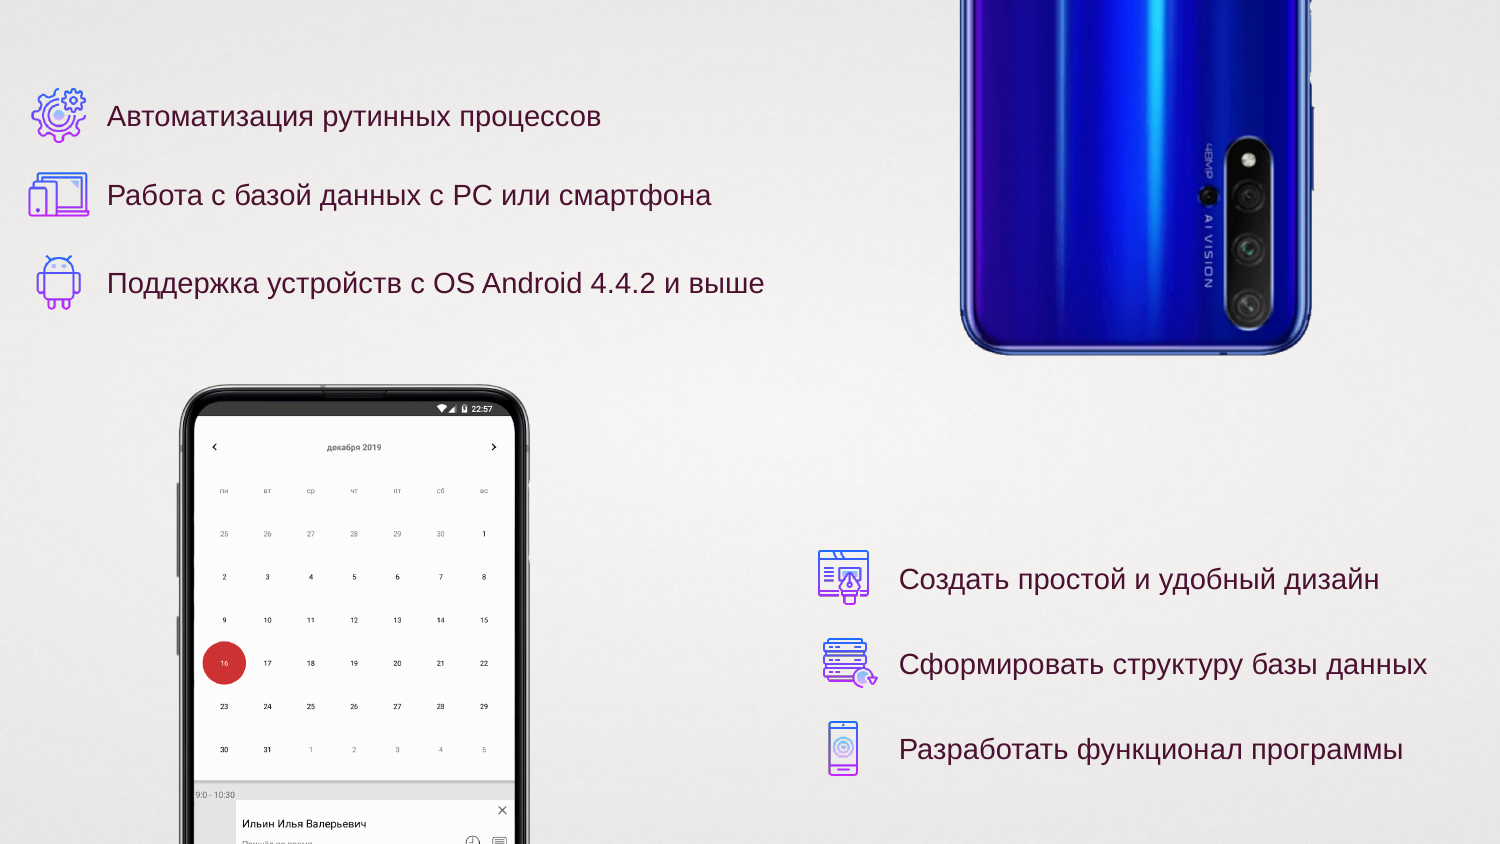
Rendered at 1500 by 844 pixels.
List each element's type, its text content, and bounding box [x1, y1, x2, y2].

text_box Разработать функционал программы [883, 723, 1457, 772]
text_box Поддержка устройств с OS Android 4.4.2 и выше [91, 258, 810, 307]
text_box Работа с базой данных с PC или смартфона [91, 169, 731, 219]
text_box Автоматизация рутинных процессов [91, 90, 665, 140]
text_box Создать простой и удобный дизайн [883, 553, 1457, 602]
text_box Сформировать структуру базы данных [883, 638, 1457, 687]
picture [0, 0, 1500, 844]
